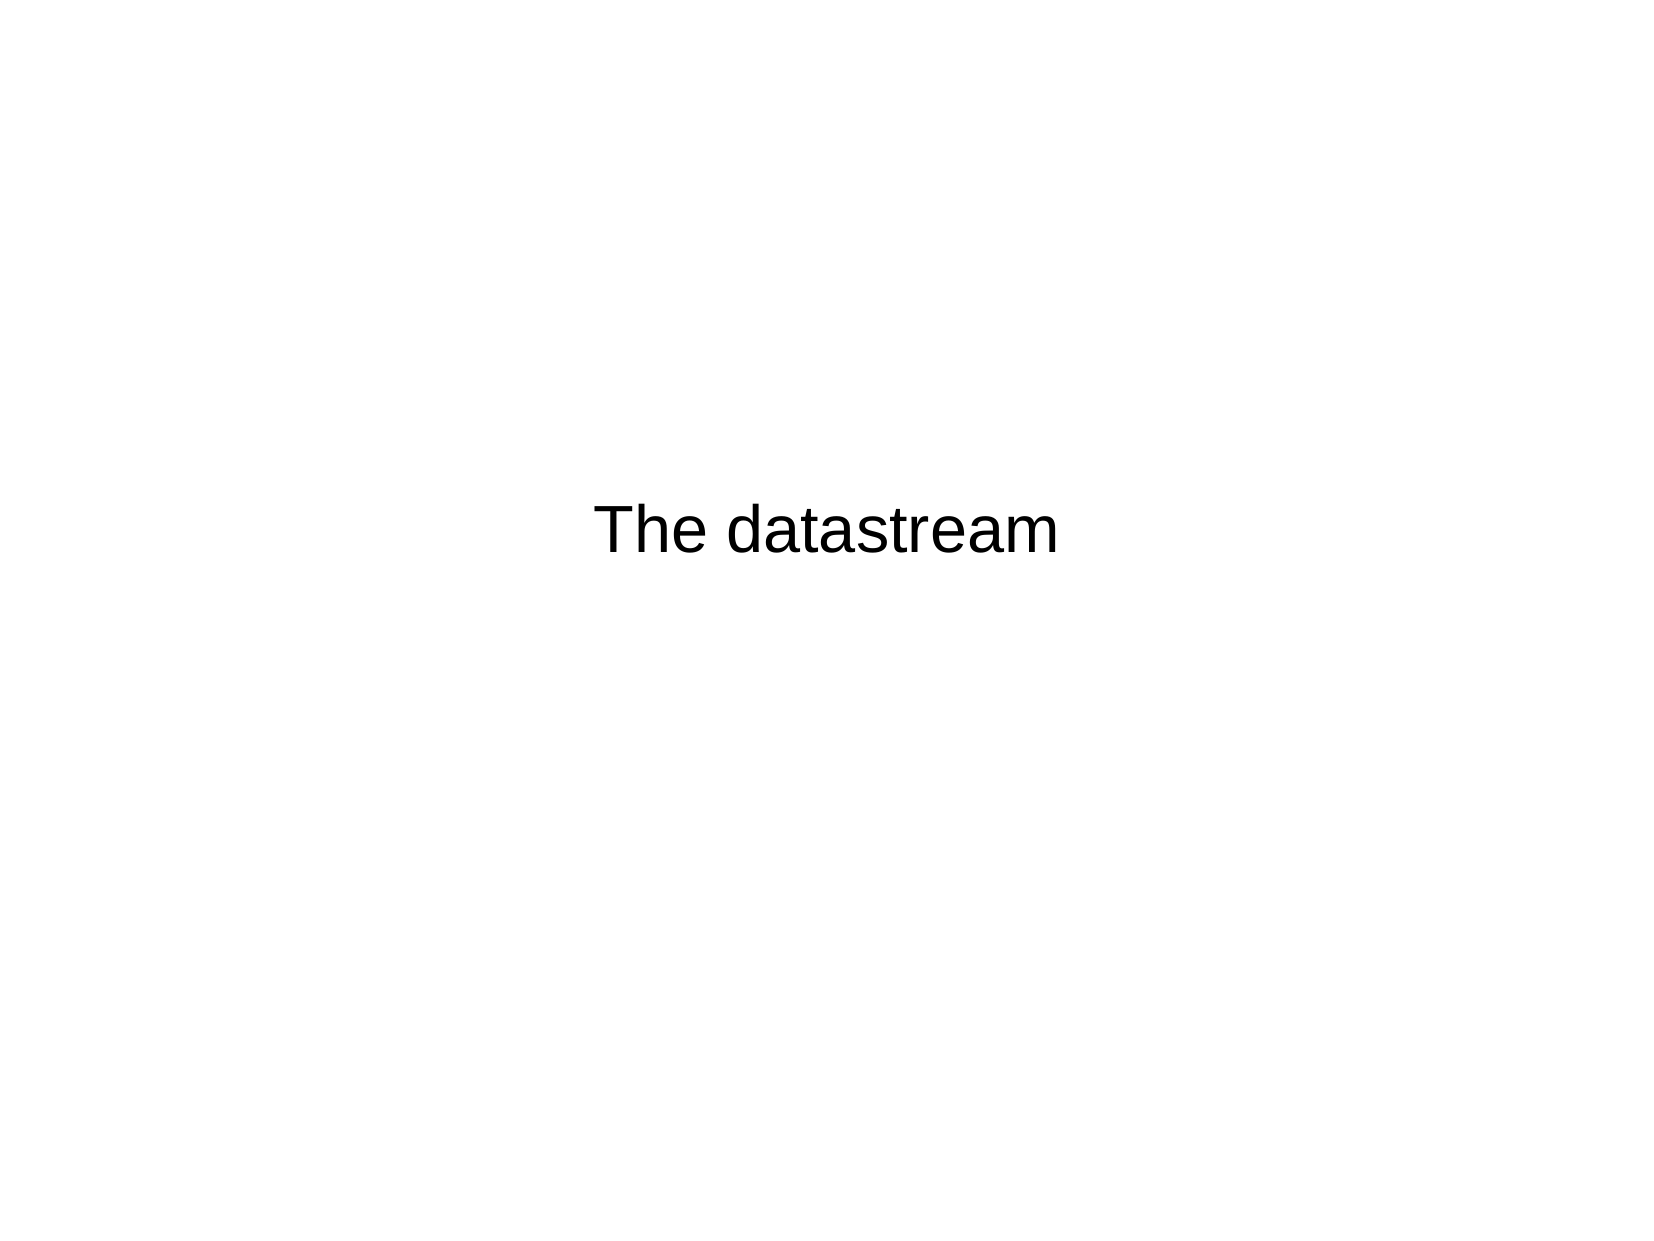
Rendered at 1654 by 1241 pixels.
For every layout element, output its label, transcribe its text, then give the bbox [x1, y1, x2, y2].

subtitle The datastream [82, 49, 1571, 1010]
